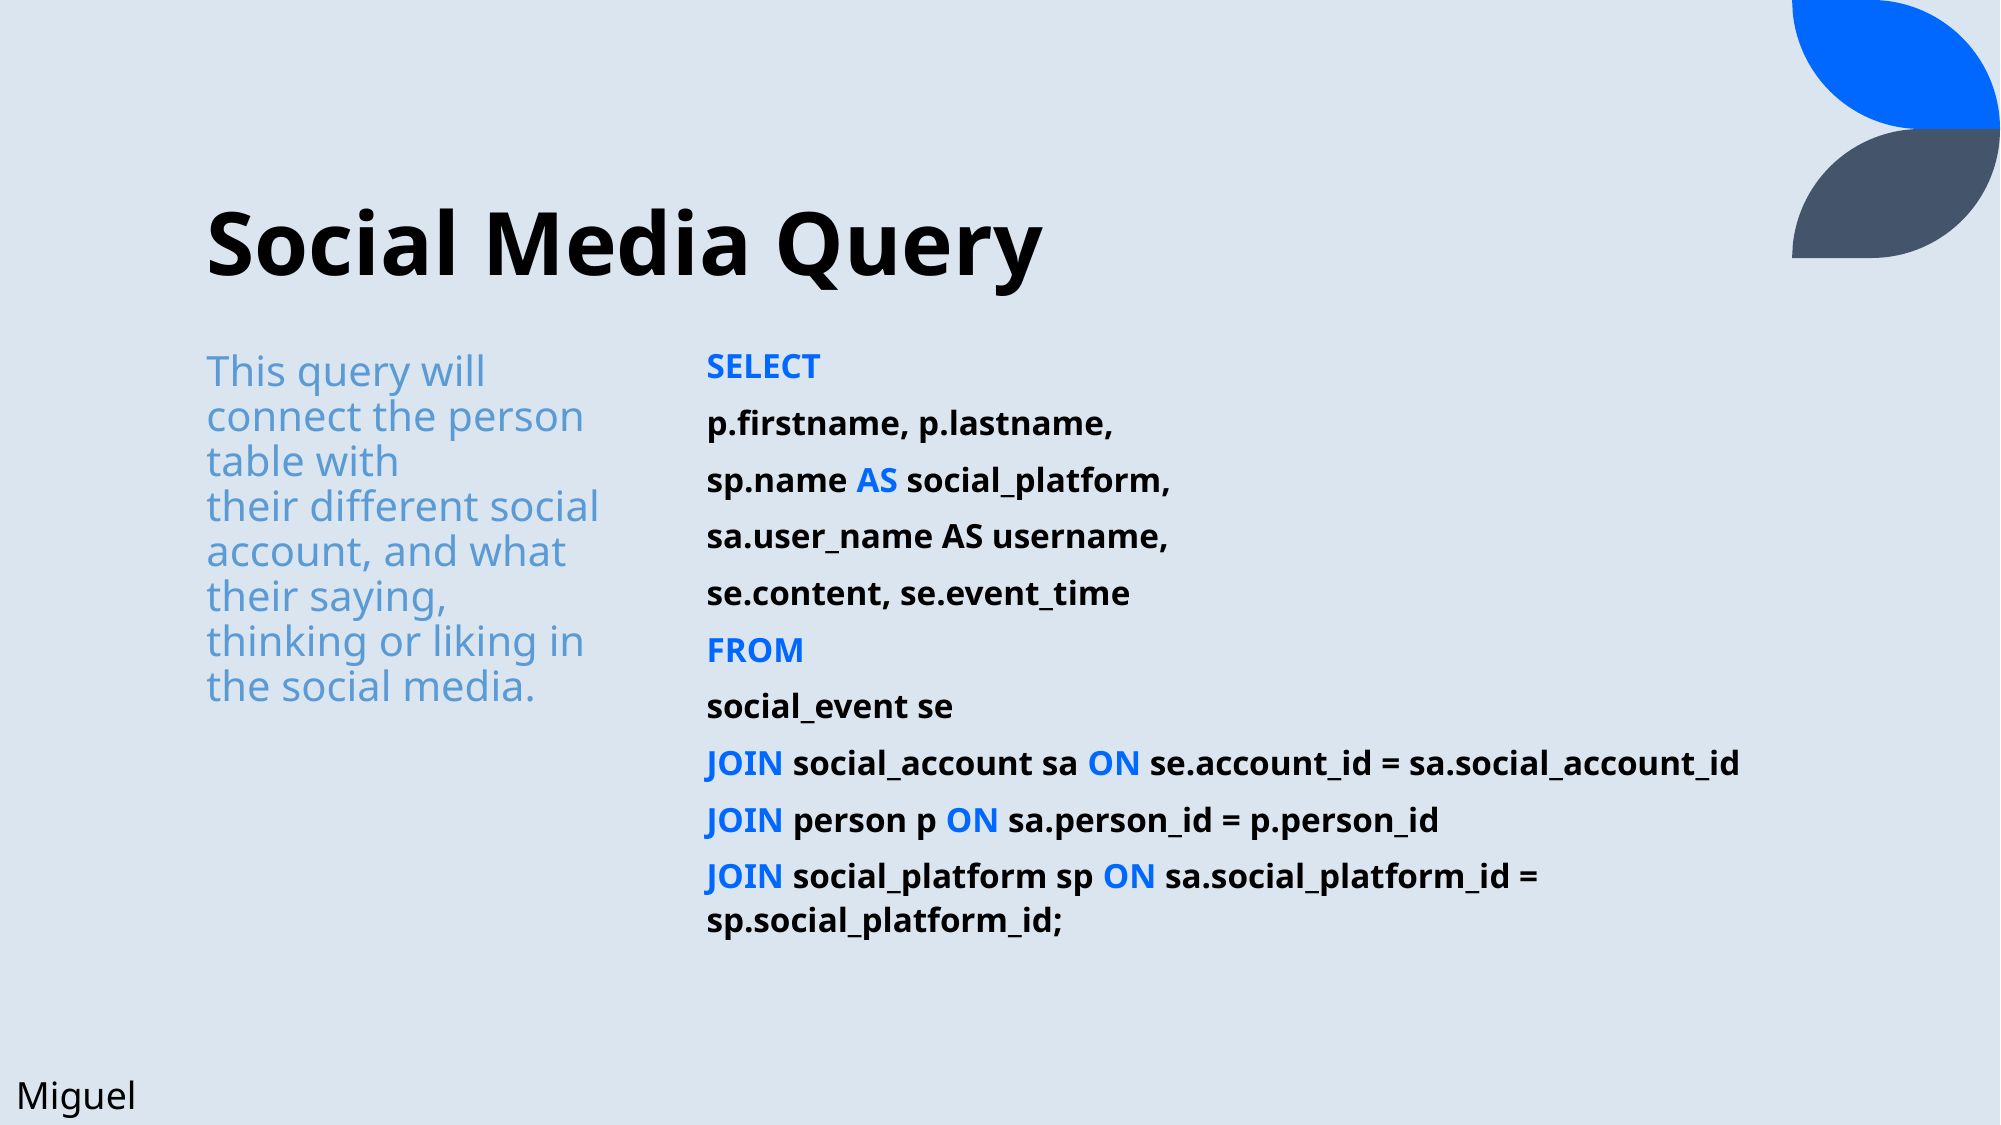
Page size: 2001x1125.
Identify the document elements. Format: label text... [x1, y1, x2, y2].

list This query will connect the person table with their different social account, and what their saying, thinking or liking in the social media. [191, 342, 634, 981]
text_box Miguel [0, 1064, 182, 1125]
title Social Media Query [191, 75, 1782, 300]
list SELECT p.firstname, p.lastname, sp.name AS social_platform, sa.user_name AS username, se.content, se.event_time FROM social_event se JOIN social_account sa ON se.account_id = sa.social_account_id JOIN person p ON sa.person_id = p.person_id JOIN social_platform sp ON sa.social_platform_id = sp.social_platform_id; [691, 342, 1796, 981]
